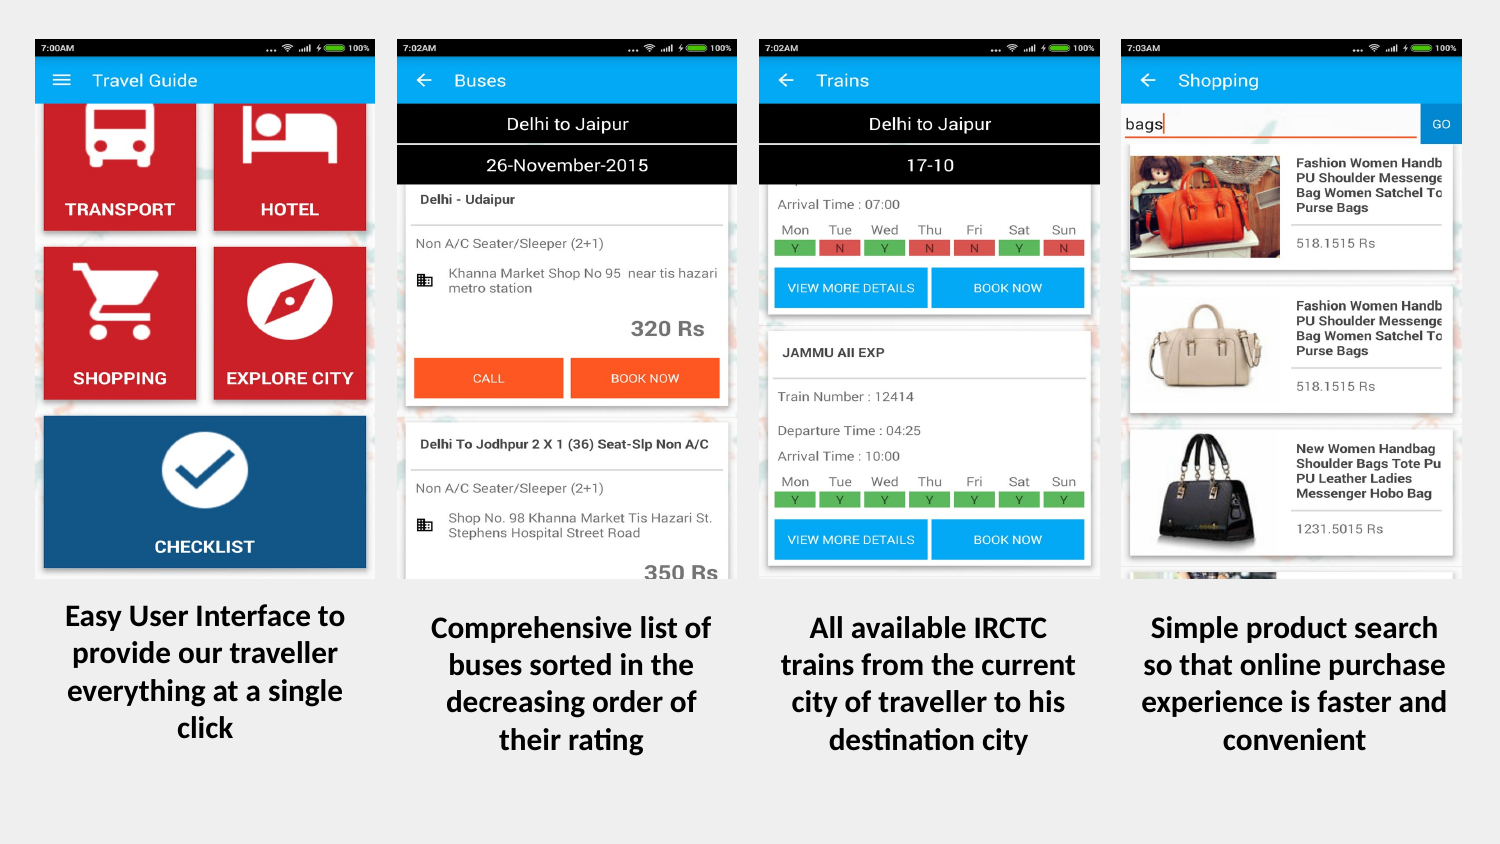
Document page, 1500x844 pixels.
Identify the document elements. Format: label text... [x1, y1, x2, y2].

picture [130, 74, 142, 86]
picture [759, 39, 1100, 56]
text_box Comprehensive list of buses sorted in the decreasing order of their rating [401, 591, 742, 756]
picture [417, 77, 430, 83]
picture [850, 78, 858, 86]
text_box Simple product search so that online purchase experience is faster and convenient [1124, 591, 1465, 756]
picture [1121, 39, 1462, 56]
picture [397, 104, 737, 579]
picture [1141, 77, 1154, 83]
text_box All available IRCTC trains from the current city of traveller to his destination city [758, 591, 1099, 756]
picture [111, 78, 118, 86]
picture [456, 75, 464, 86]
picture [818, 75, 823, 86]
picture [397, 39, 737, 56]
picture [1239, 78, 1245, 85]
text_box Easy User Interface to provide our traveller everything at a single click [35, 580, 376, 745]
picture [180, 74, 186, 86]
picture [35, 39, 375, 56]
picture [35, 104, 375, 579]
picture [1121, 104, 1462, 579]
picture [835, 78, 842, 86]
picture [759, 104, 1100, 579]
picture [779, 77, 792, 83]
picture [189, 78, 196, 84]
picture [488, 78, 495, 84]
picture [1192, 74, 1203, 86]
picture [1213, 78, 1231, 90]
